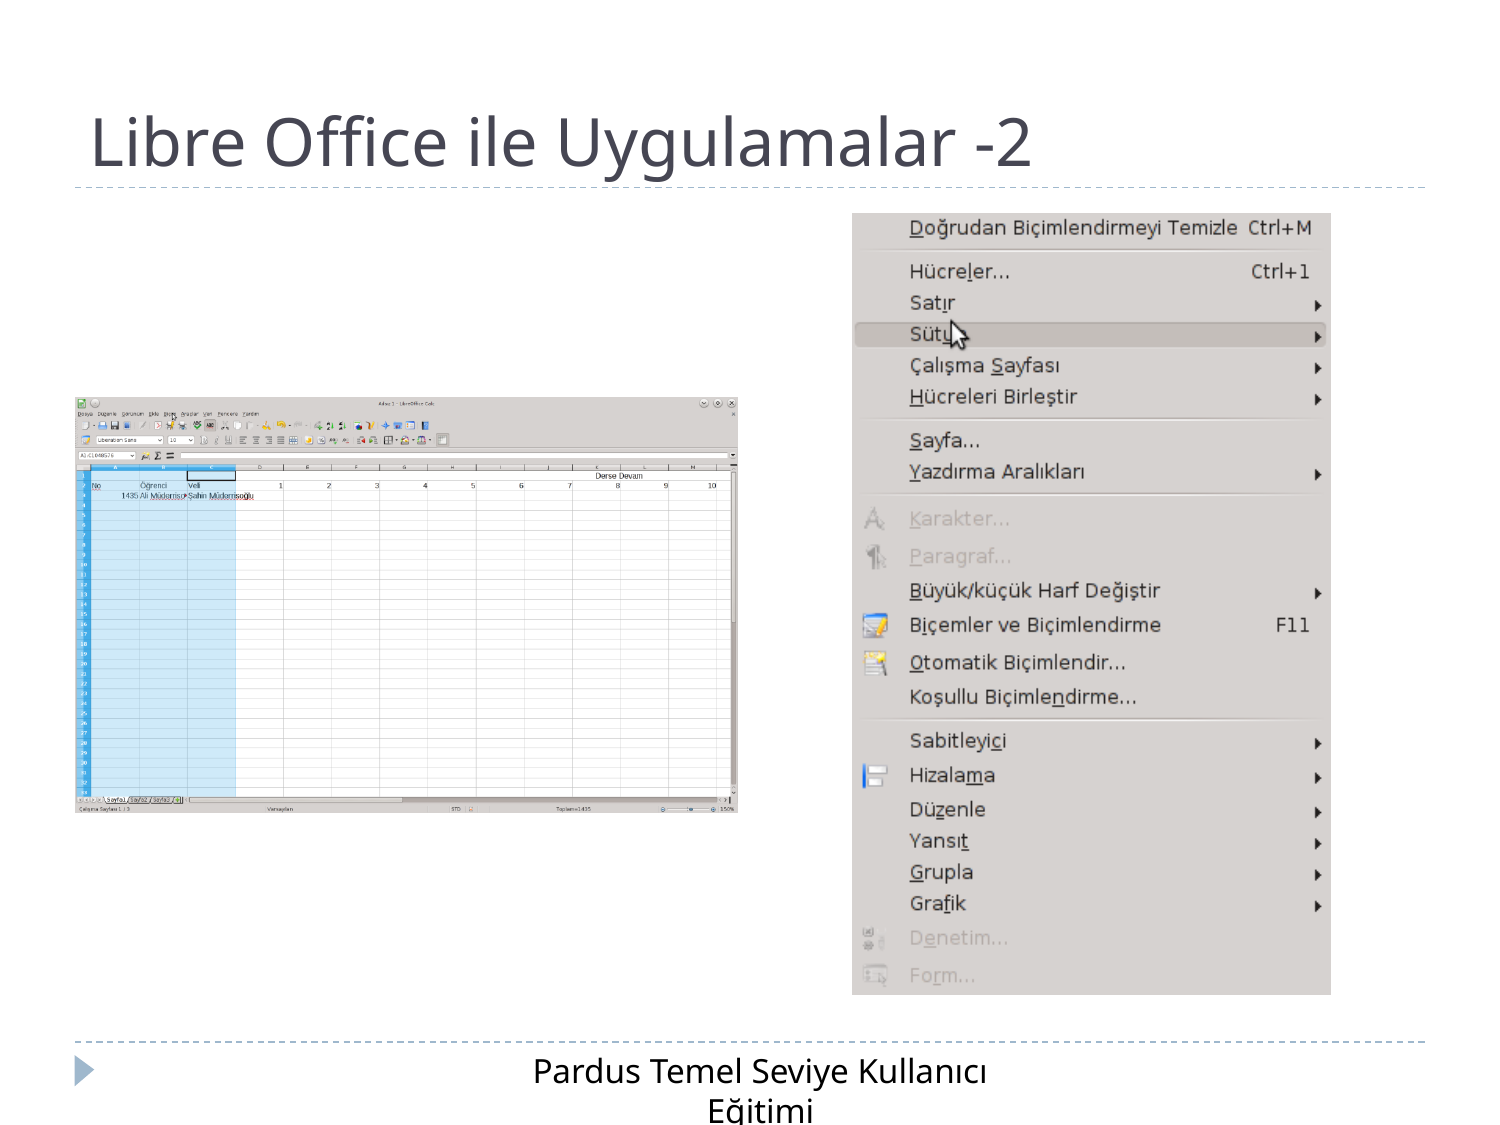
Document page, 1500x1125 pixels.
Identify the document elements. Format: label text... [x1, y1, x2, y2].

picture [75, 397, 738, 813]
picture [852, 213, 1331, 995]
title Libre Office ile Uygulamalar -2 [75, 37, 1425, 188]
